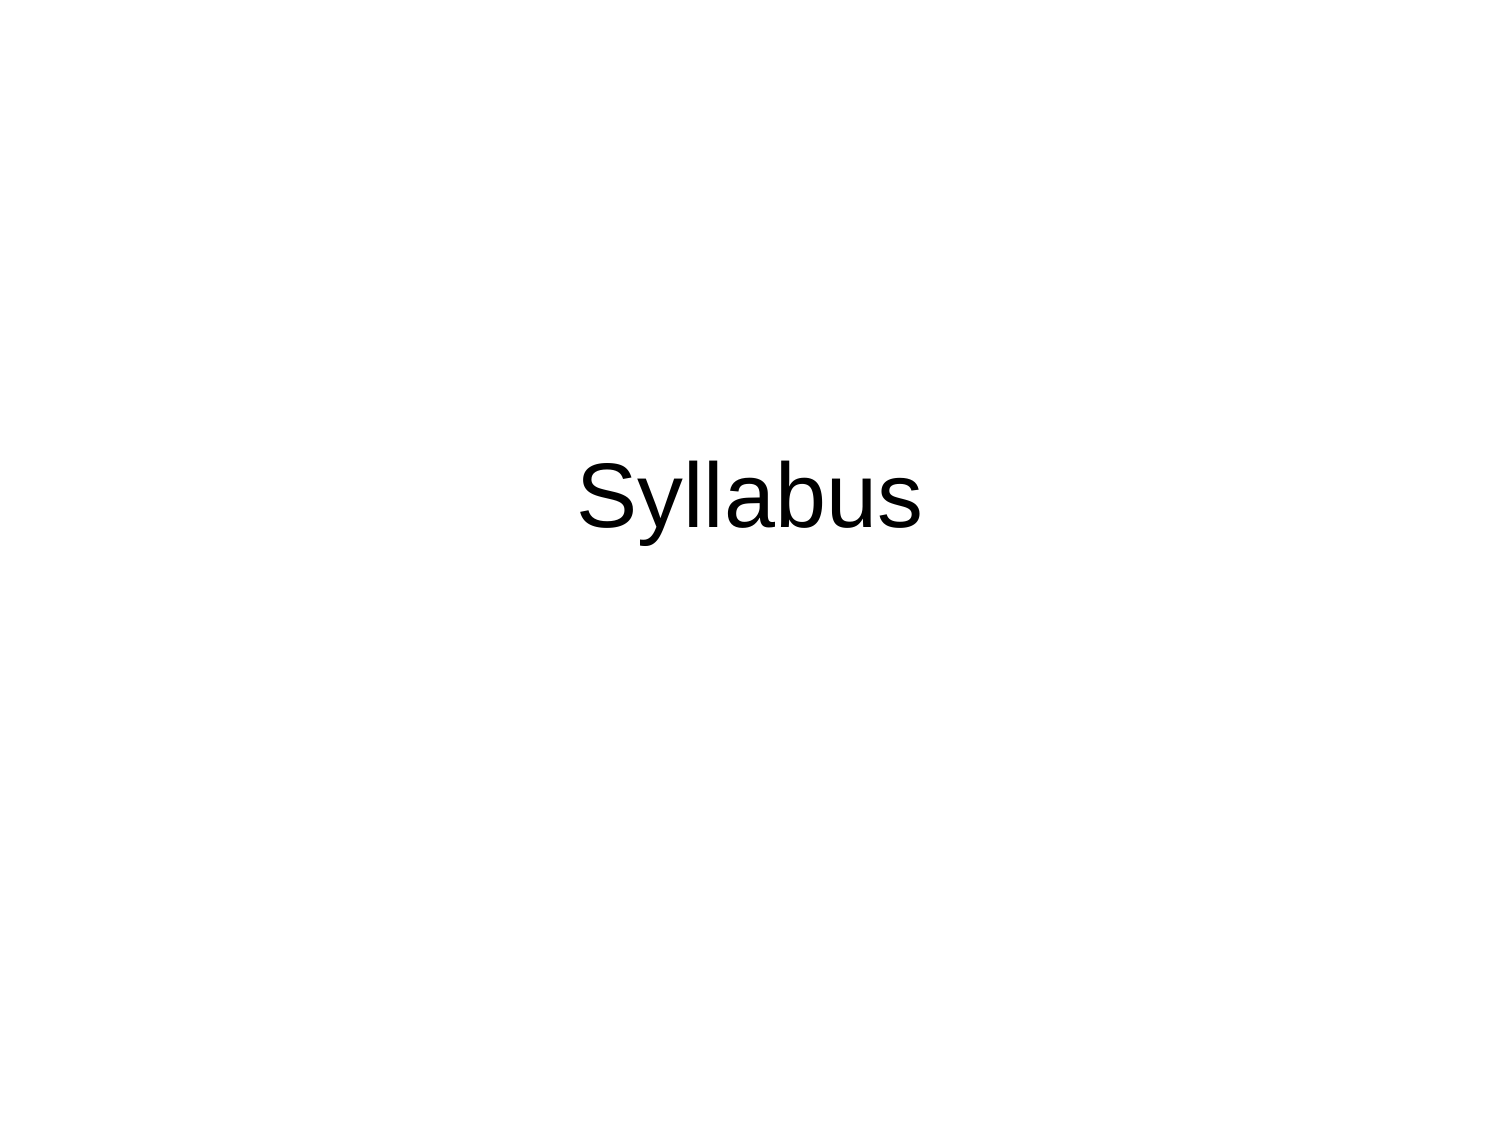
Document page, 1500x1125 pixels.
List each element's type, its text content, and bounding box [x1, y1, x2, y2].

title Syllabus [75, 397, 1426, 586]
